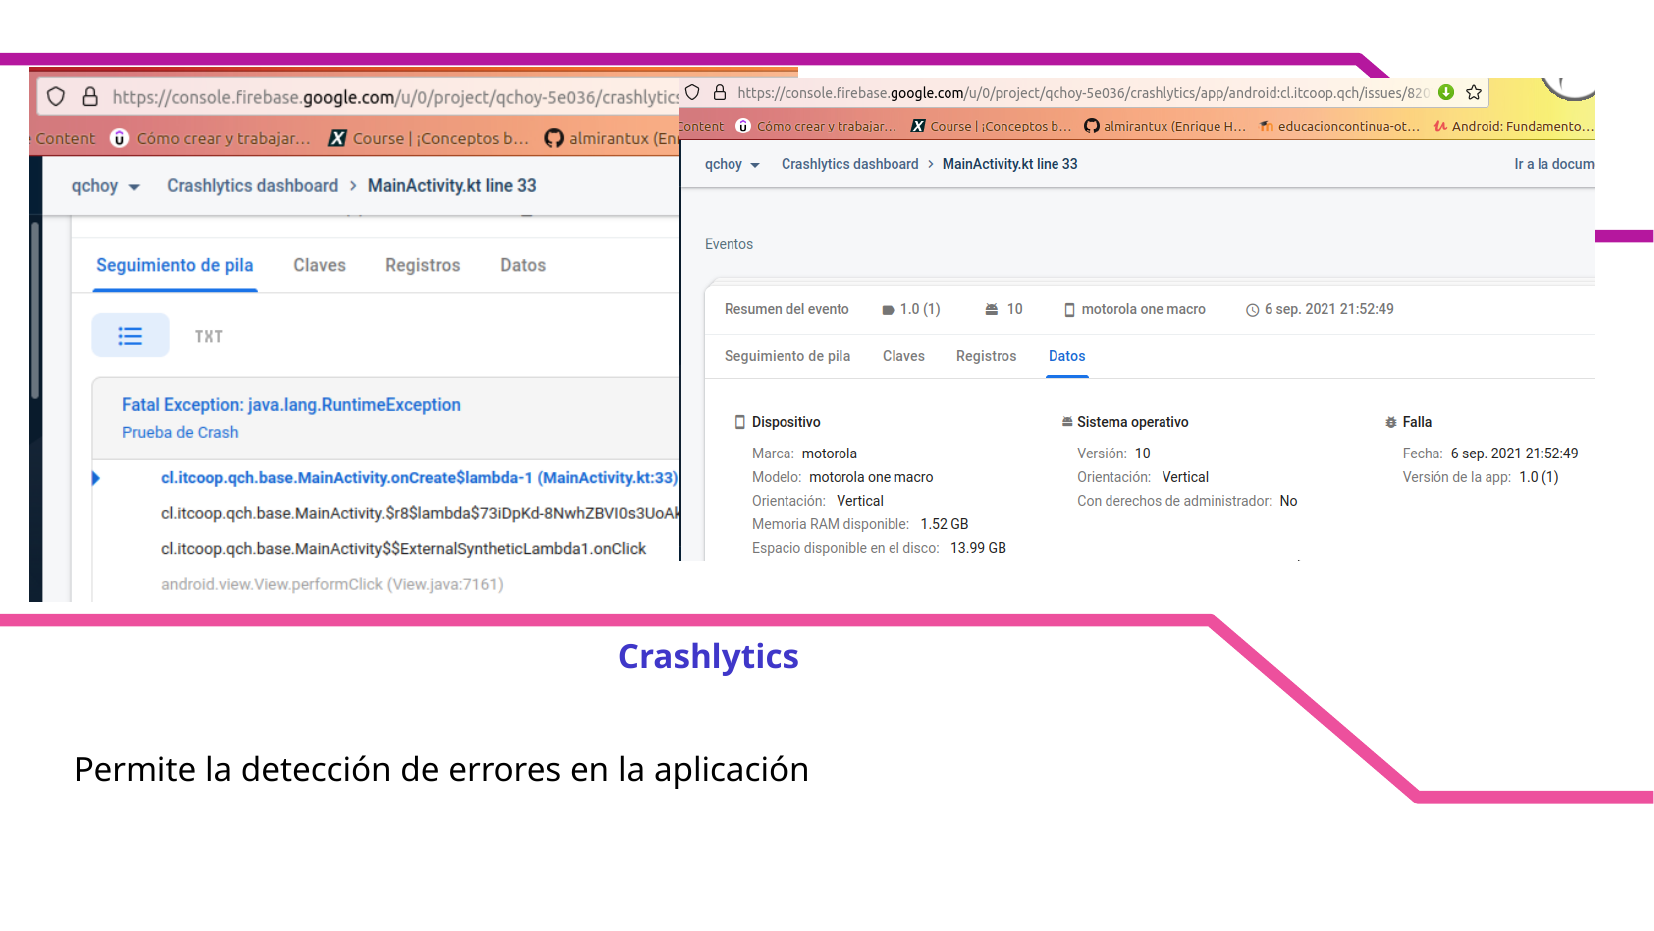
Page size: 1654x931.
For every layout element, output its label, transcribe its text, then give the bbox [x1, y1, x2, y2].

picture [29, 67, 1595, 602]
text_box [0, 613, 1654, 804]
text_box Crashlytics [472, 627, 945, 732]
text_box [0, 52, 1390, 78]
text_box [1595, 229, 1654, 243]
text_box Permite la detección de errores en la aplicación [59, 732, 1123, 880]
